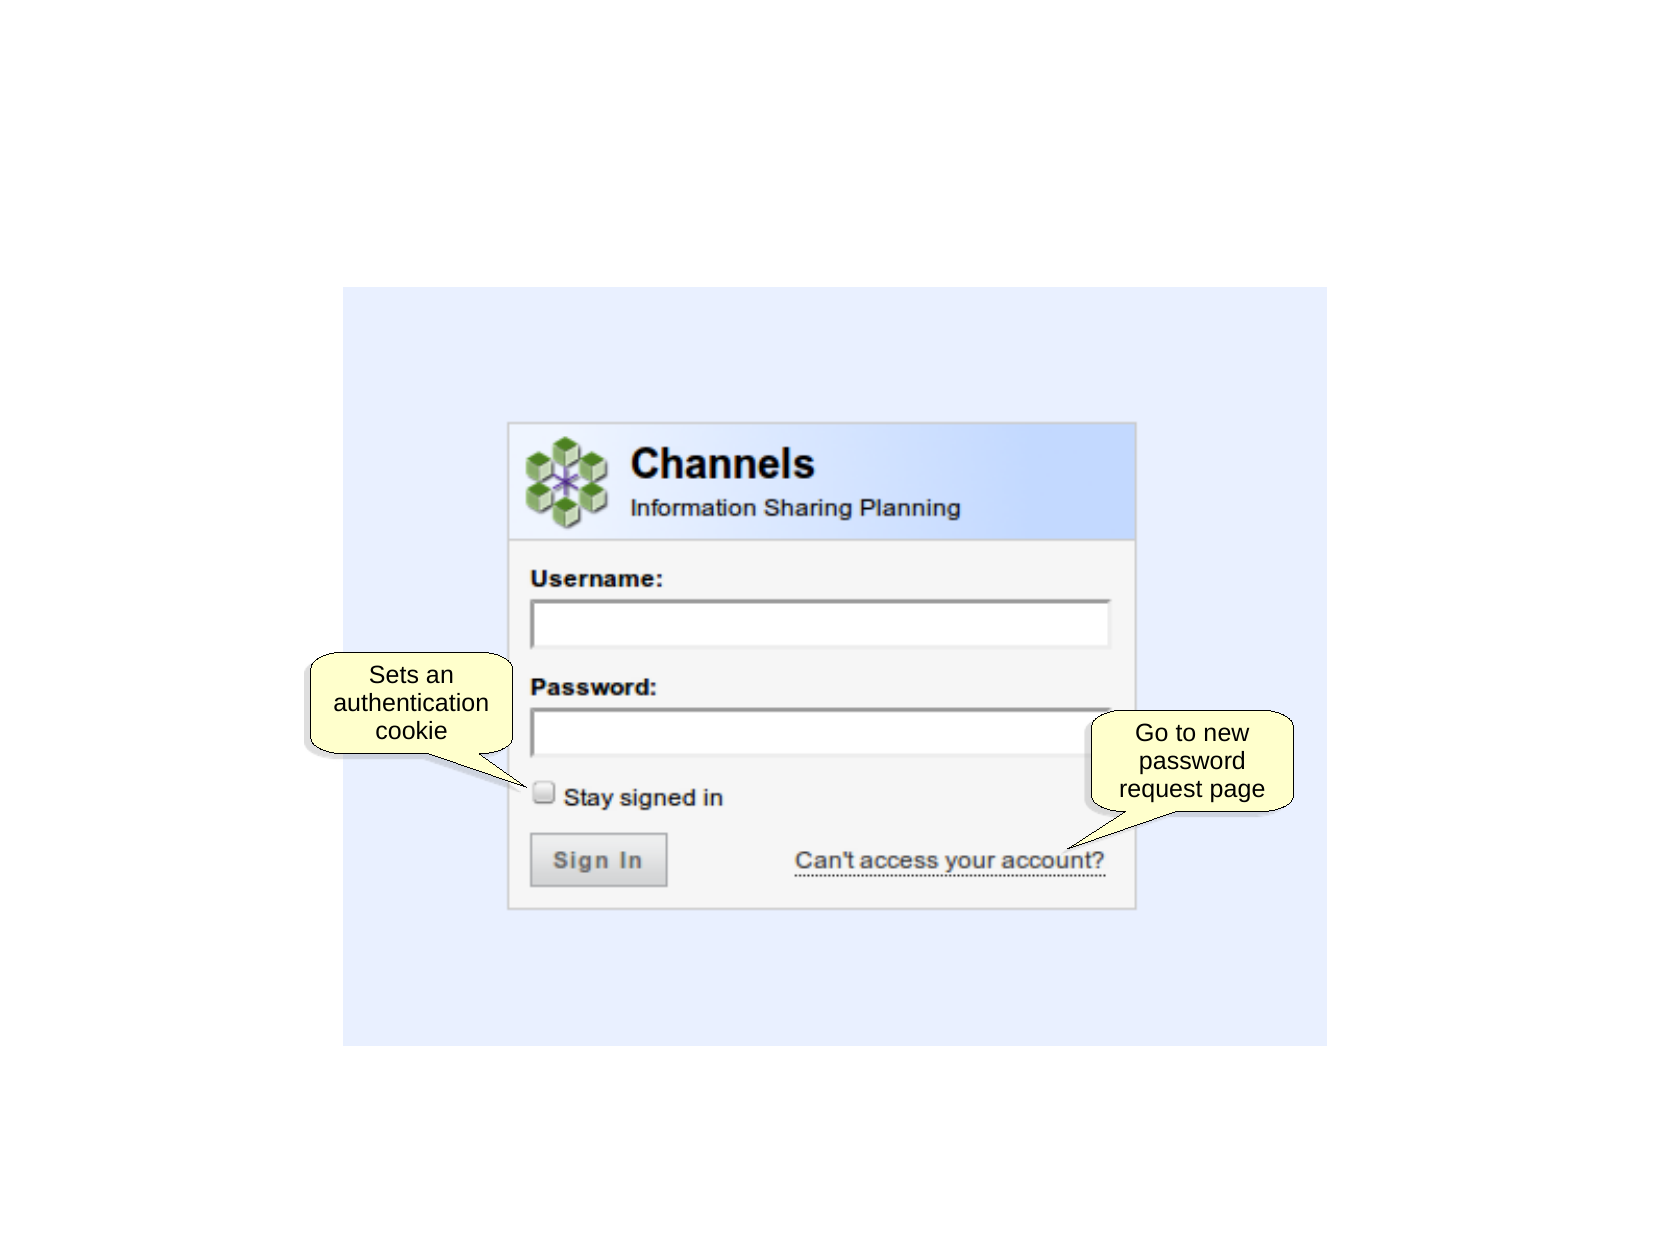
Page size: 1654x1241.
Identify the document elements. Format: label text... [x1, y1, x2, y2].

picture [343, 287, 1327, 1046]
text_box Go to new password request page [1067, 710, 1294, 849]
text_box Sets an authentication cookie [310, 652, 527, 788]
